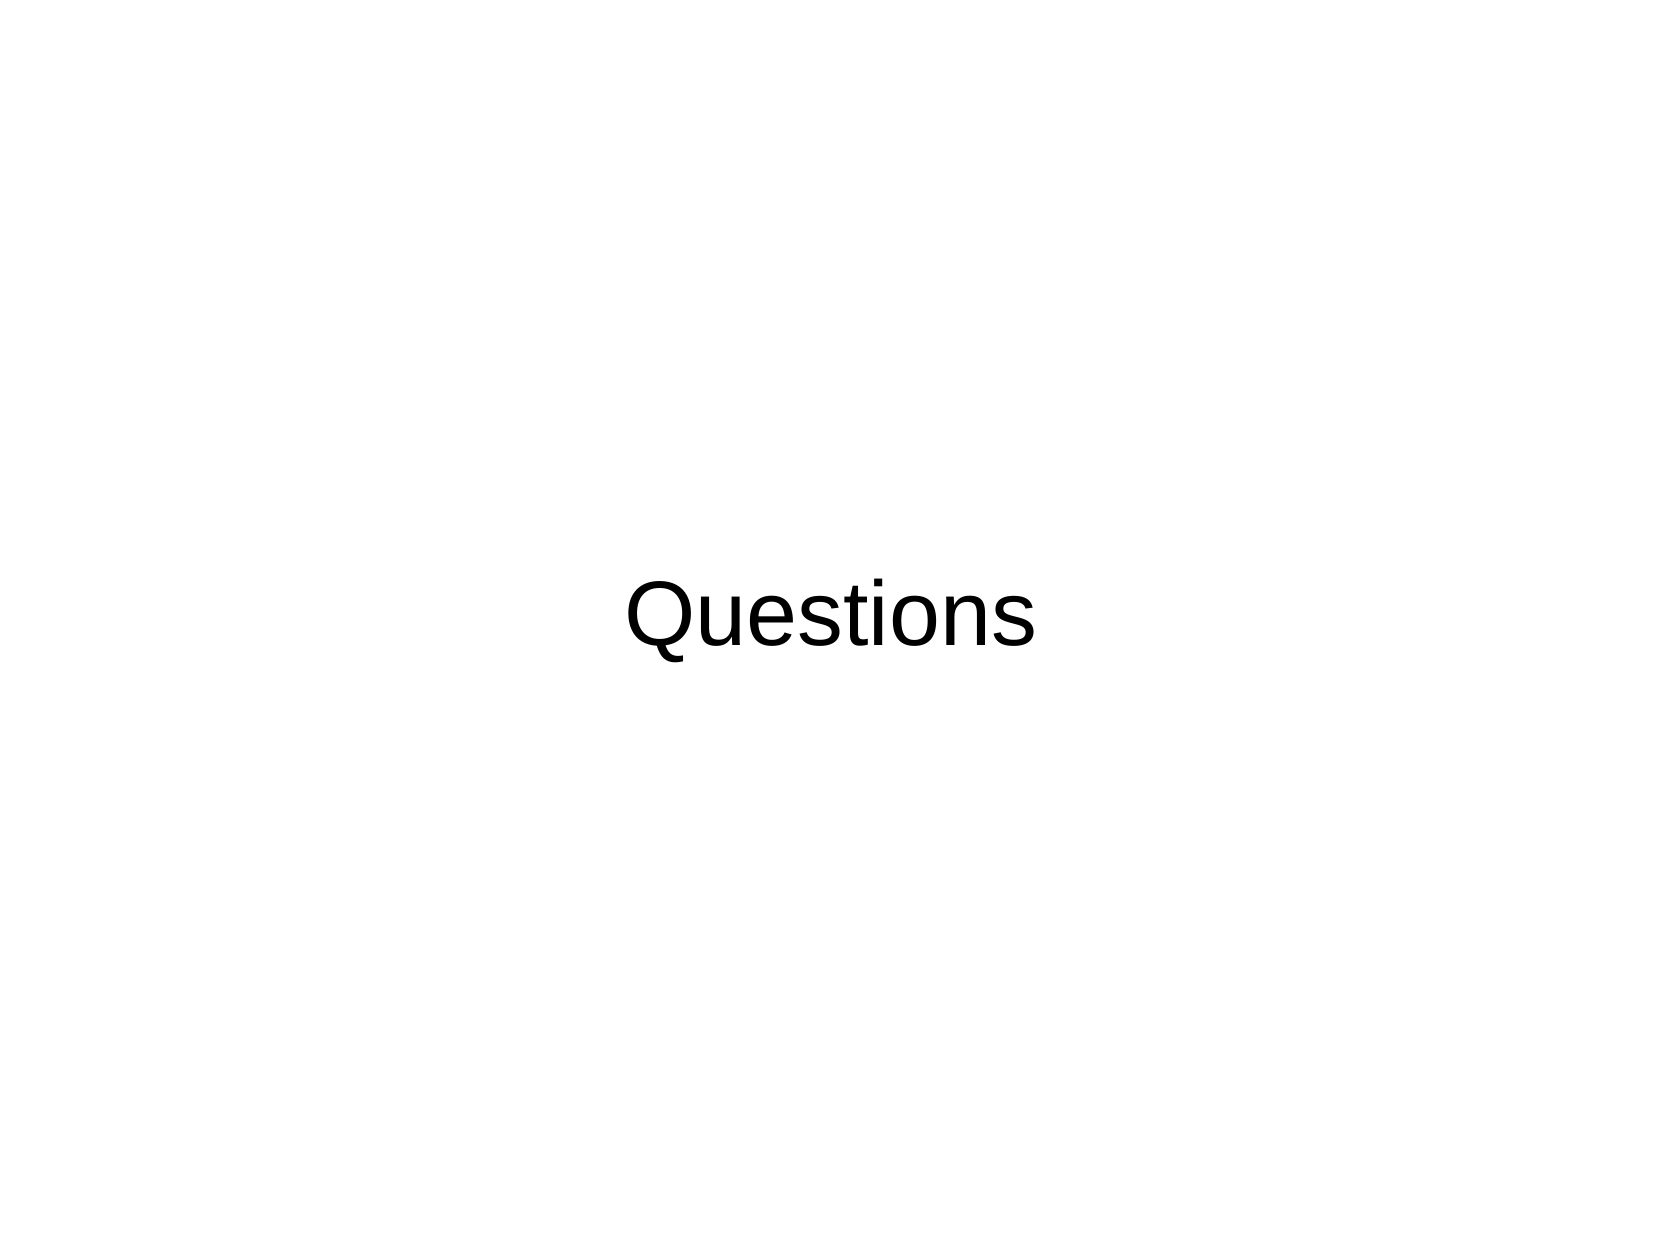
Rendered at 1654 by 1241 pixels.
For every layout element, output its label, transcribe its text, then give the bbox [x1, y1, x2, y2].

title Questions [86, 510, 1576, 718]
